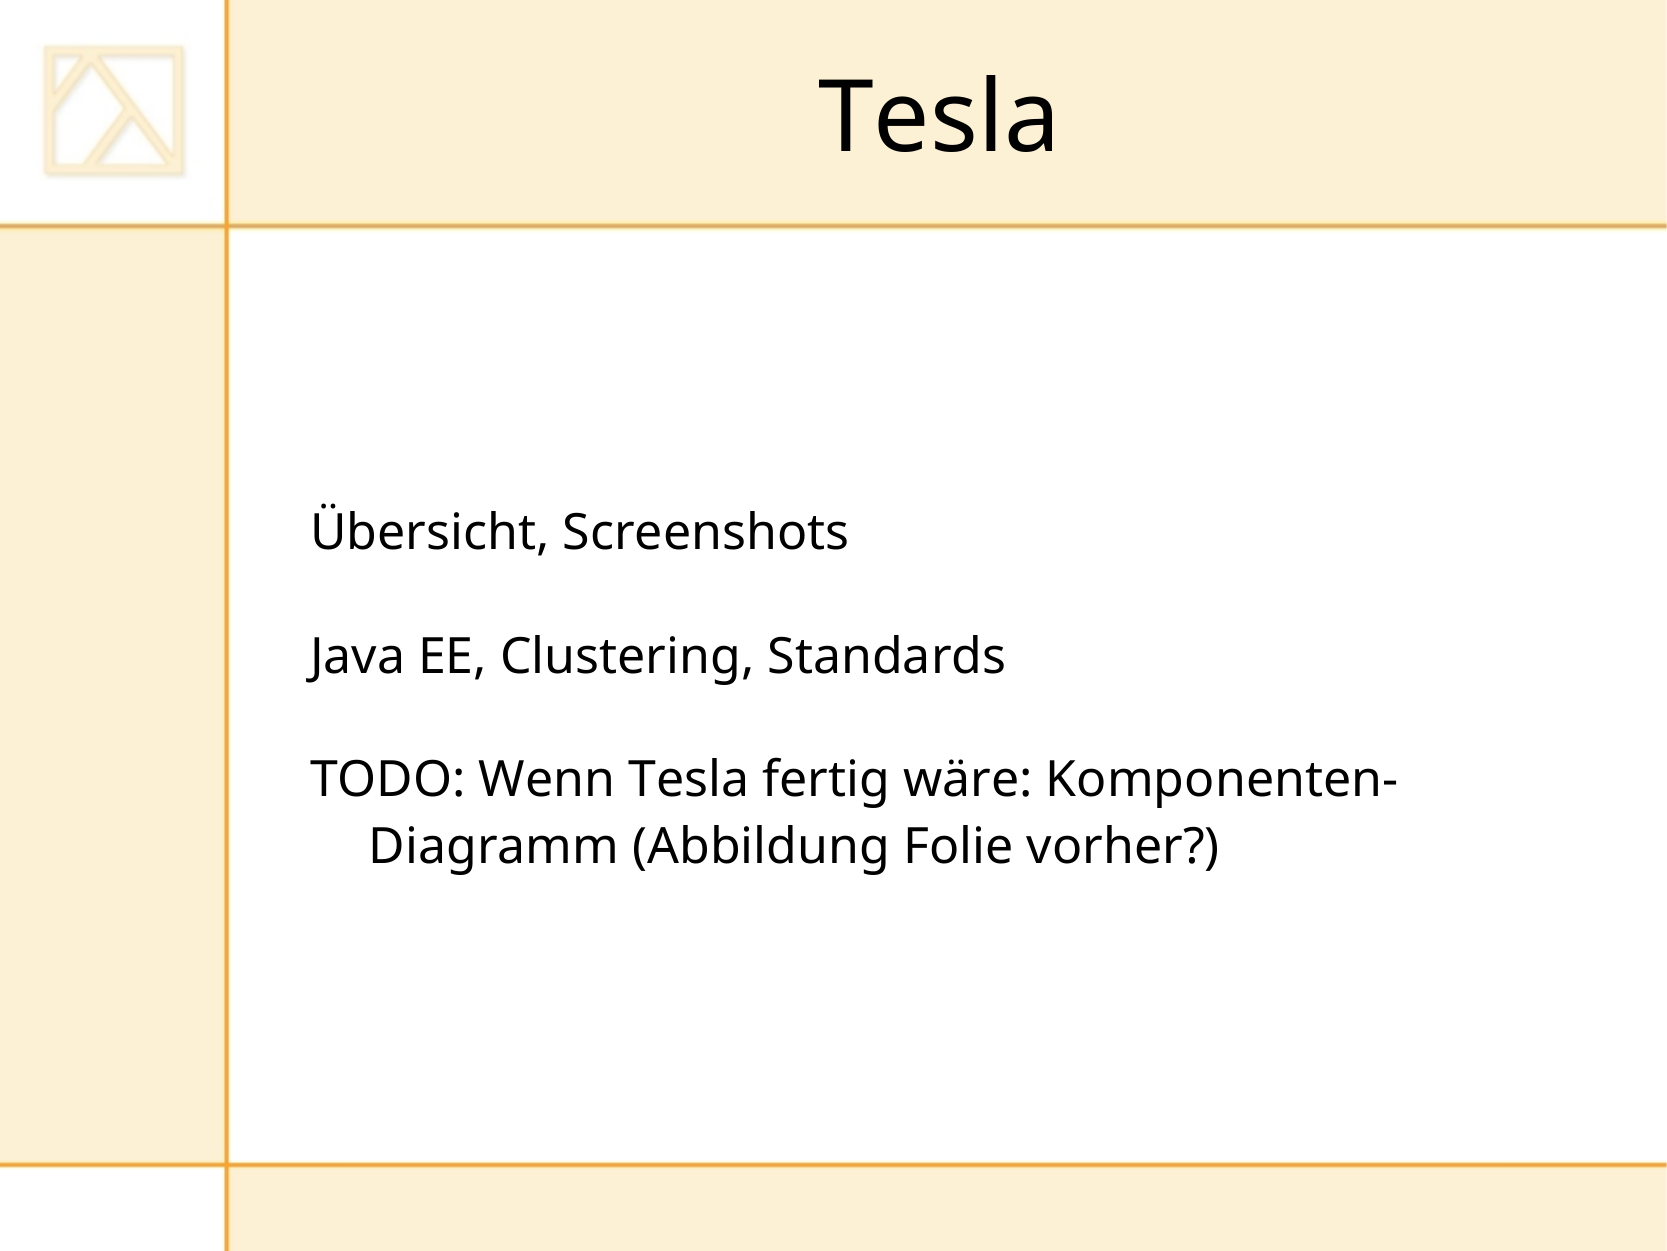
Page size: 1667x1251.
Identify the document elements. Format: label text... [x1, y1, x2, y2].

picture [0, 0, 1667, 1251]
title Tesla [268, 0, 1611, 185]
list Übersicht, Screenshots Java EE, Clustering, Standards TODO: Wenn Tesla fertig wäre: Komponenten-Diagramm (Abbildung Folie vorher?) [268, 185, 1611, 1188]
